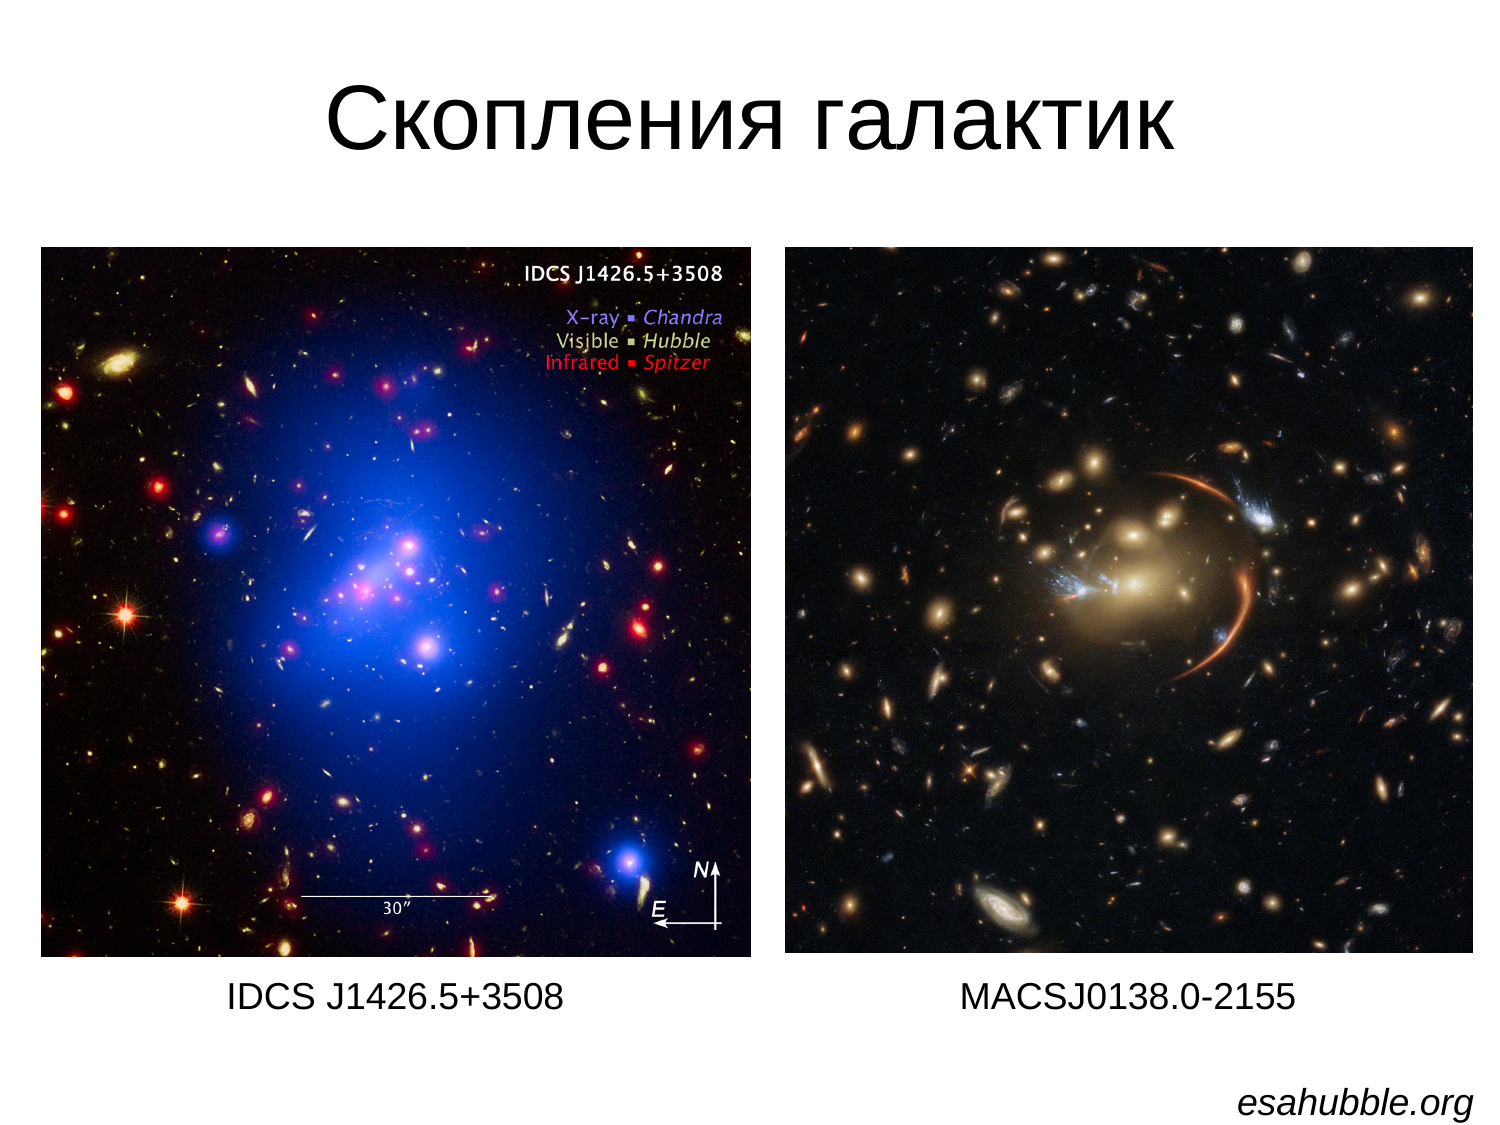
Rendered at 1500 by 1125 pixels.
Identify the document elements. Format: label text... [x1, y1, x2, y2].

picture [785, 247, 1473, 953]
picture [41, 247, 751, 957]
text_box IDCS J1426.5+3508 [41, 964, 751, 1025]
title Скопления галактик [75, 18, 1426, 207]
text_box esahubble.org [1222, 1070, 1500, 1125]
text_box MACSJ0138.0-2155 [785, 964, 1471, 1025]
